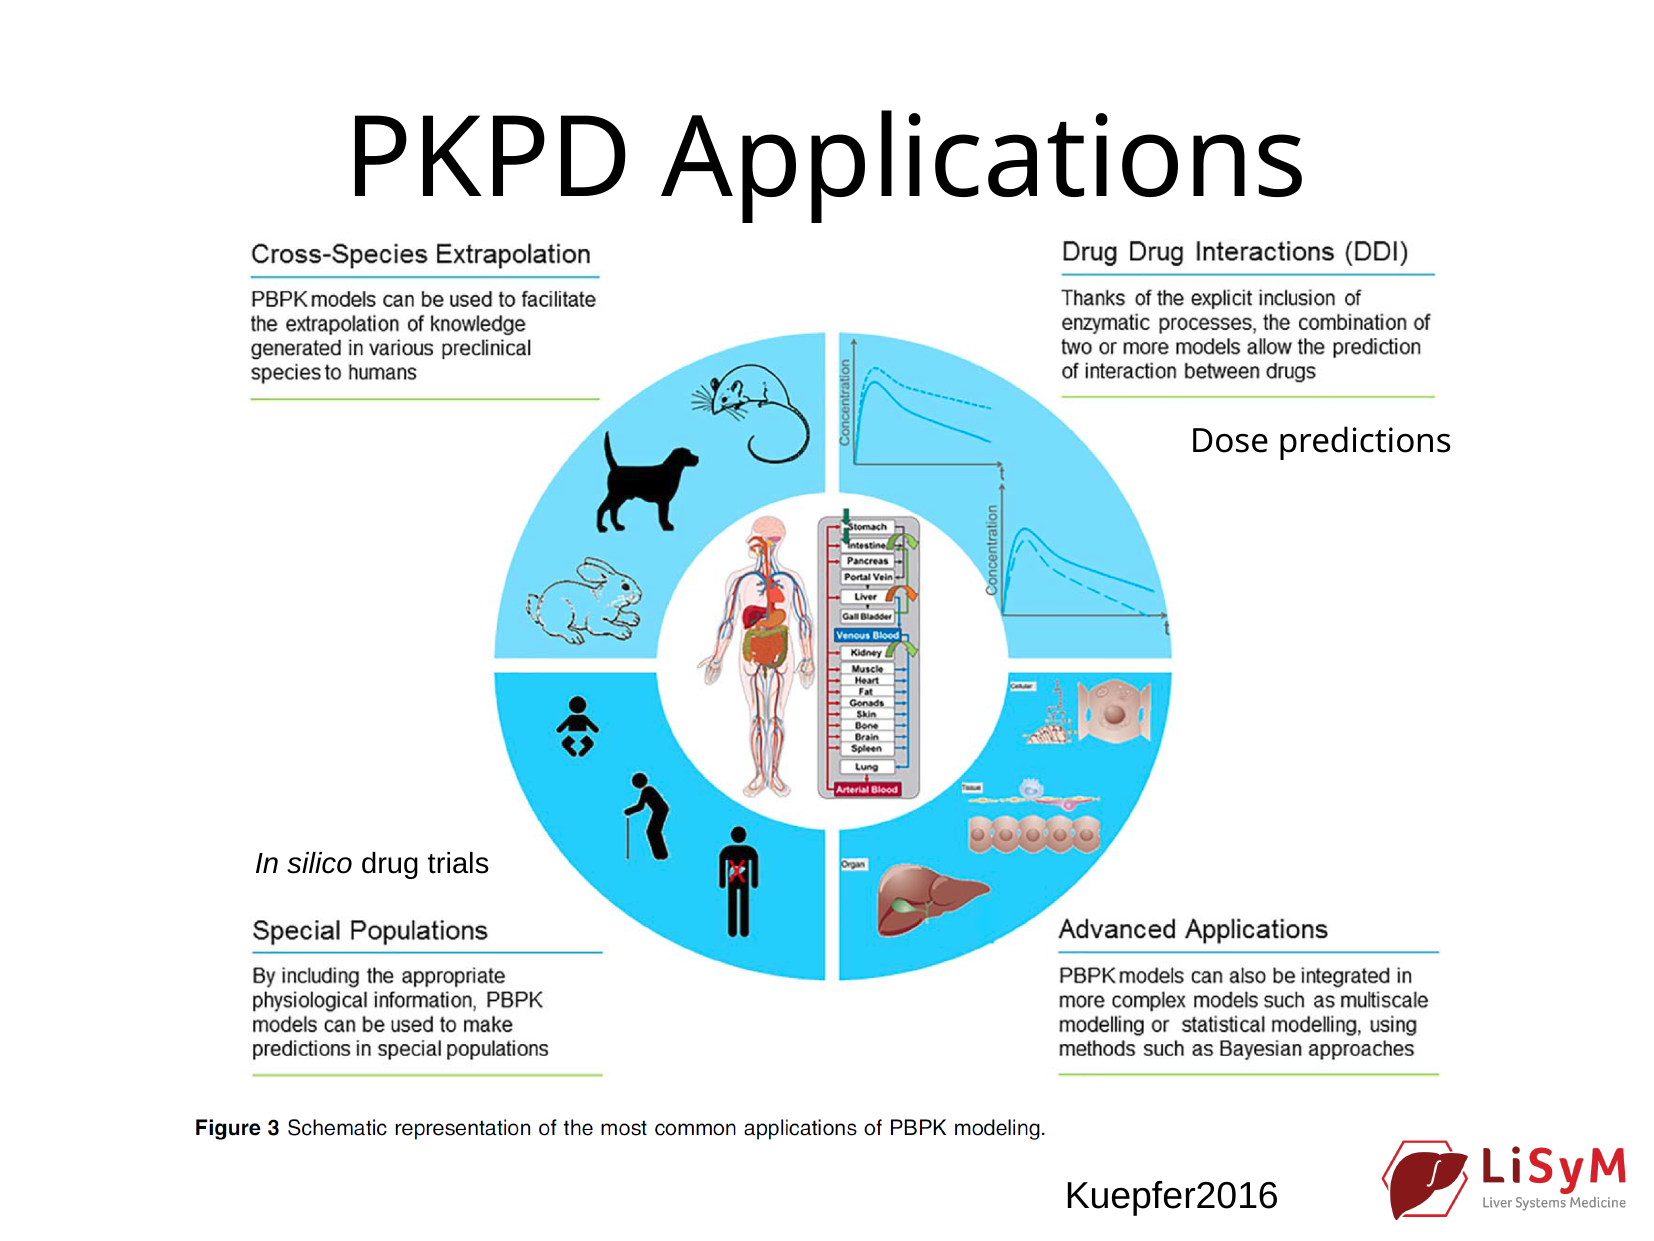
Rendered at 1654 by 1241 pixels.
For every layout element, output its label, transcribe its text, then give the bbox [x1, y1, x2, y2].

picture [195, 239, 1627, 1222]
text_box Kuepfer2016 [1050, 1167, 1294, 1225]
title PKPD Applications [82, 49, 1571, 257]
text_box Dose predictions [1190, 417, 1456, 476]
text_box In silico drug trials [240, 840, 505, 888]
